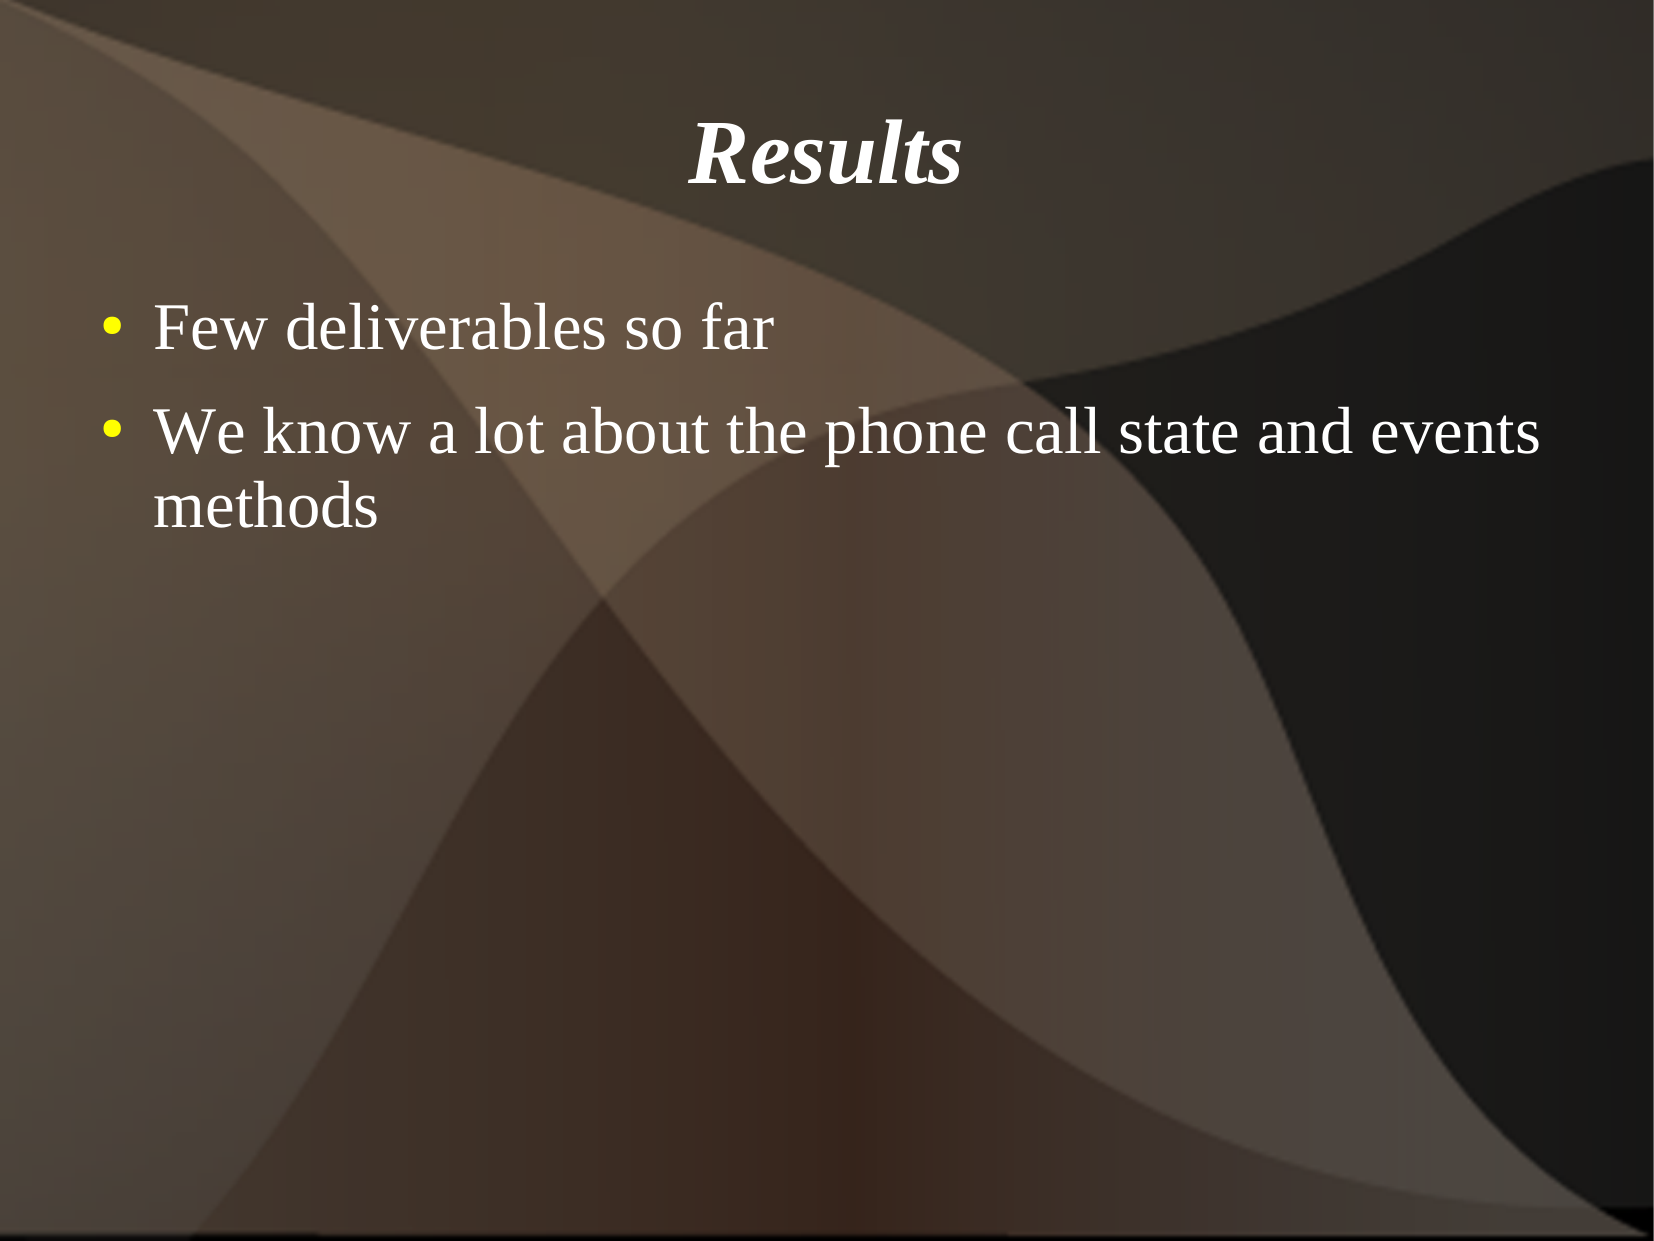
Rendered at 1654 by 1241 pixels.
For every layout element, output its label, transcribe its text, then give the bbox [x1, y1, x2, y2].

title Results [82, 49, 1571, 257]
list Few deliverables so far We know a lot about the phone call state and events methods [82, 290, 1571, 1094]
picture [0, 0, 1654, 1241]
